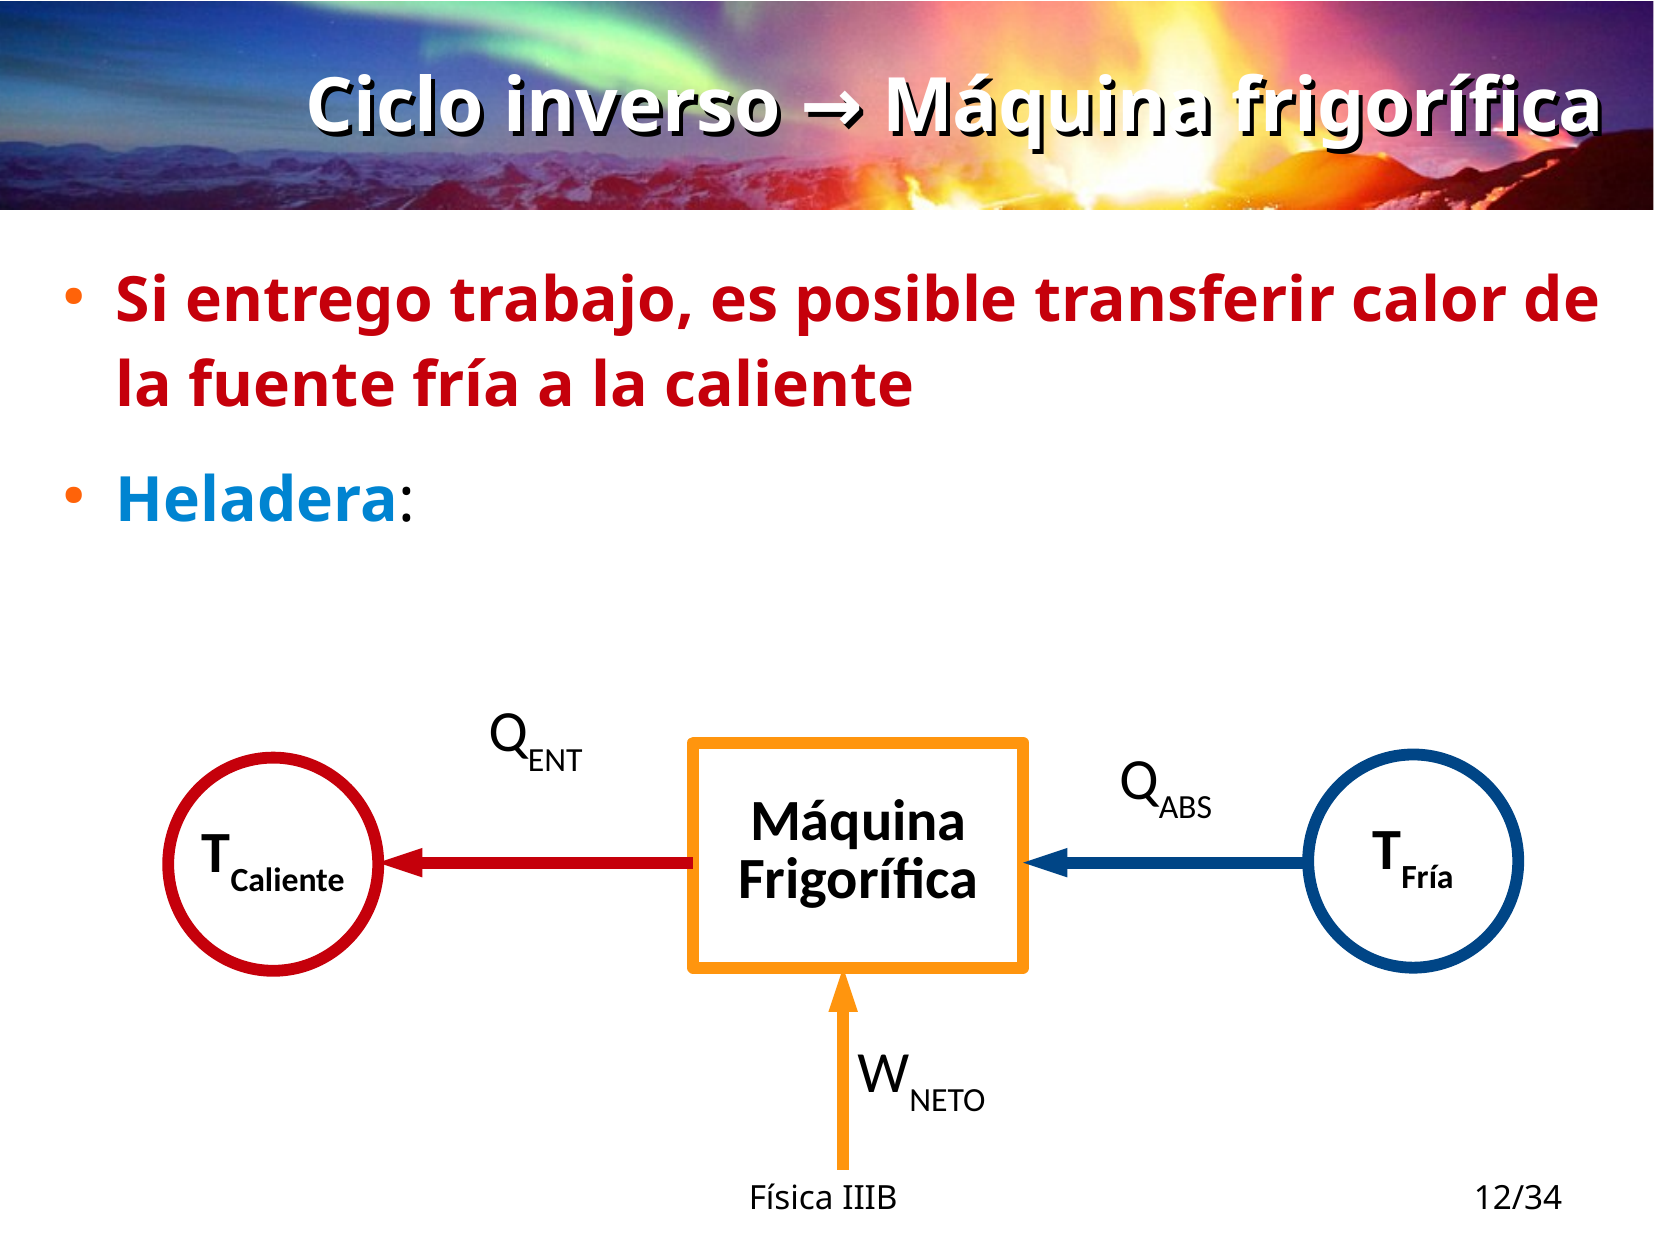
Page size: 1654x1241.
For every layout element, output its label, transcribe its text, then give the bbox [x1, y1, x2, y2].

list Si entrego trabajo, es posible transferir calor de la fuente fría a la caliente Heladera: [45, 255, 1606, 1156]
title Ciclo inverso → Máquina frigorífica [45, 15, 1606, 191]
text_box Máquina Frigorífica [693, 742, 1024, 968]
text_box TFría [1308, 754, 1519, 968]
text_box TCaliente [168, 757, 379, 971]
picture [0, 1, 1654, 210]
text_box WNETO [837, 1041, 1006, 1141]
